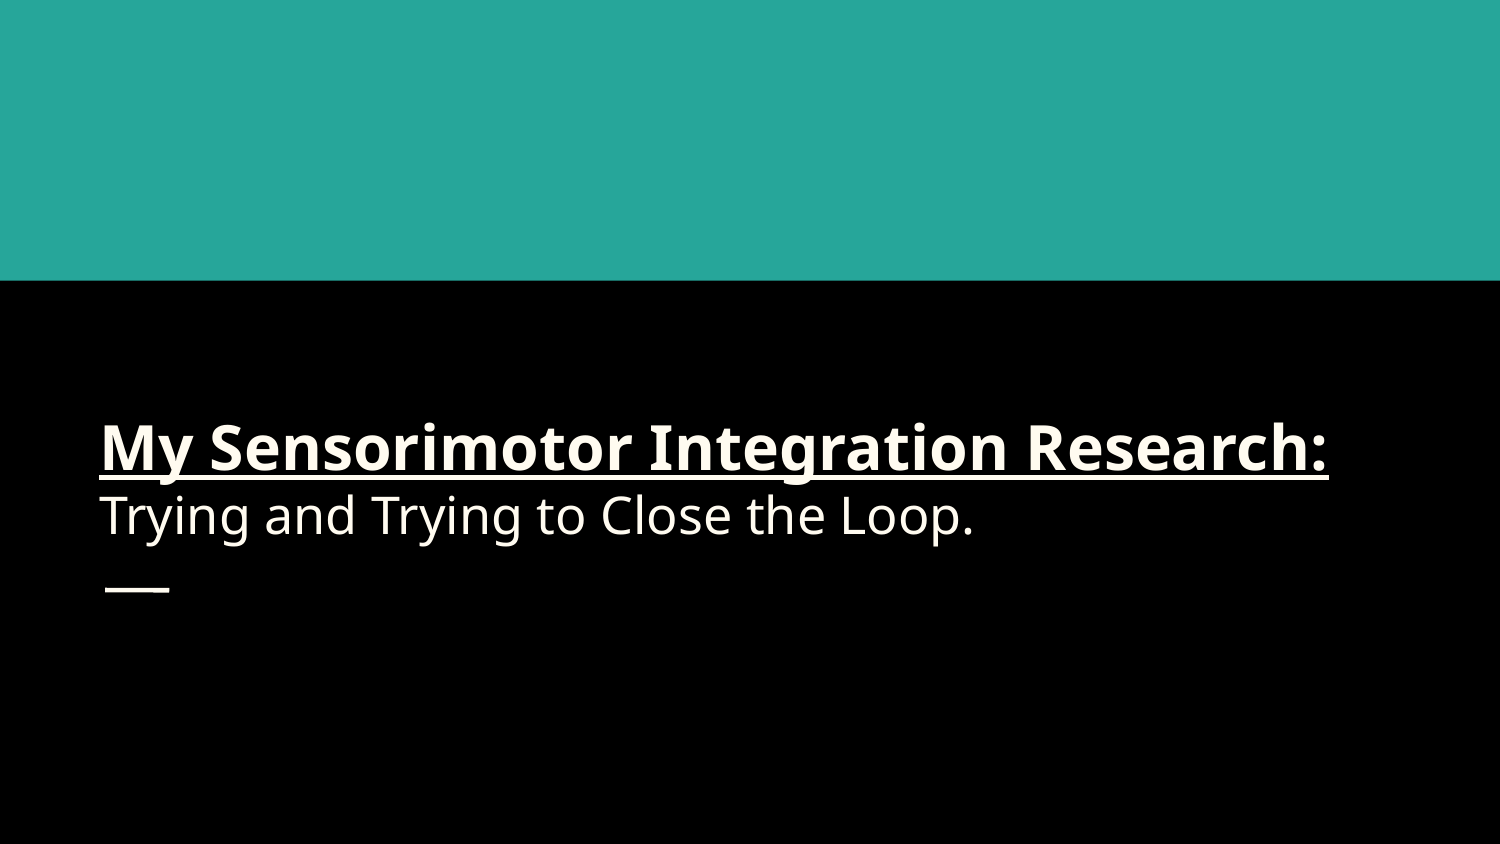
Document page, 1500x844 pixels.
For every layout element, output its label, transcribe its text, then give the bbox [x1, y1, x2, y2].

title My Sensorimotor Integration Research: Trying and Trying to Close the Loop. [84, 310, 1416, 561]
